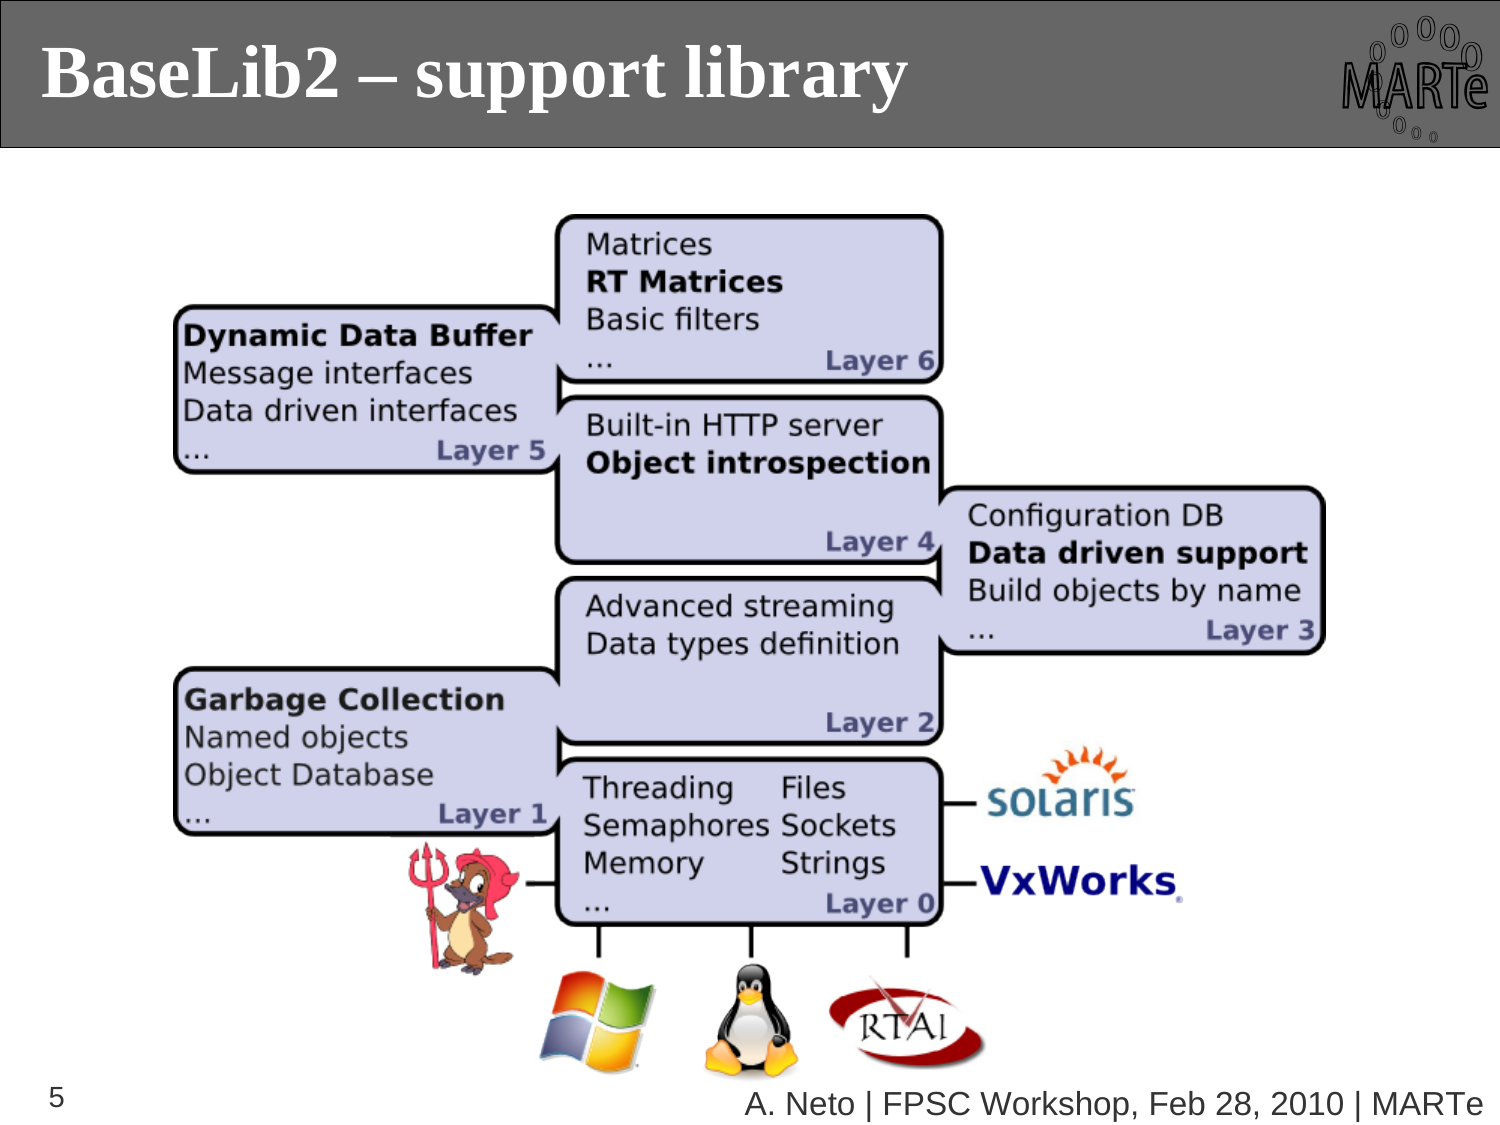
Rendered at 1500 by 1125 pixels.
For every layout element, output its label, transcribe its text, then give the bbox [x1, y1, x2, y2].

picture [173, 214, 1326, 1082]
title BaseLib2 – support library [41, 0, 1129, 148]
picture [1340, 0, 1489, 148]
